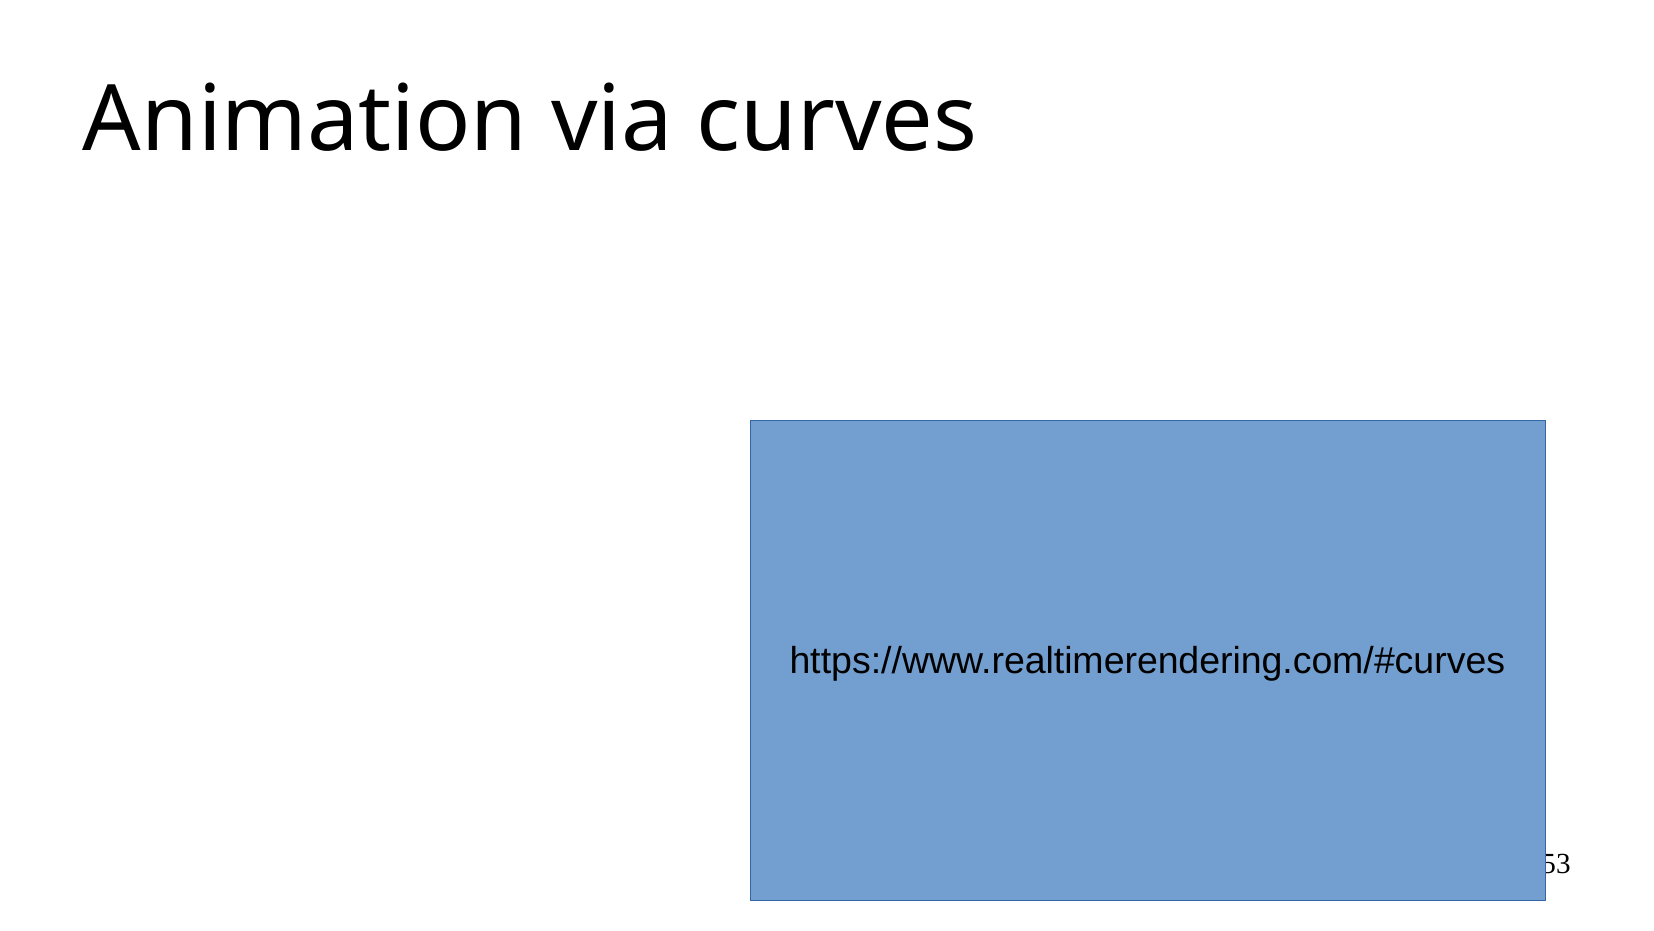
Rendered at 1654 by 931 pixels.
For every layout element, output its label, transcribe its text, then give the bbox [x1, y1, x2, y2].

title Animation via curves [82, 37, 1571, 193]
text_box https://www.realtimerendering.com/#curves [750, 420, 1546, 901]
